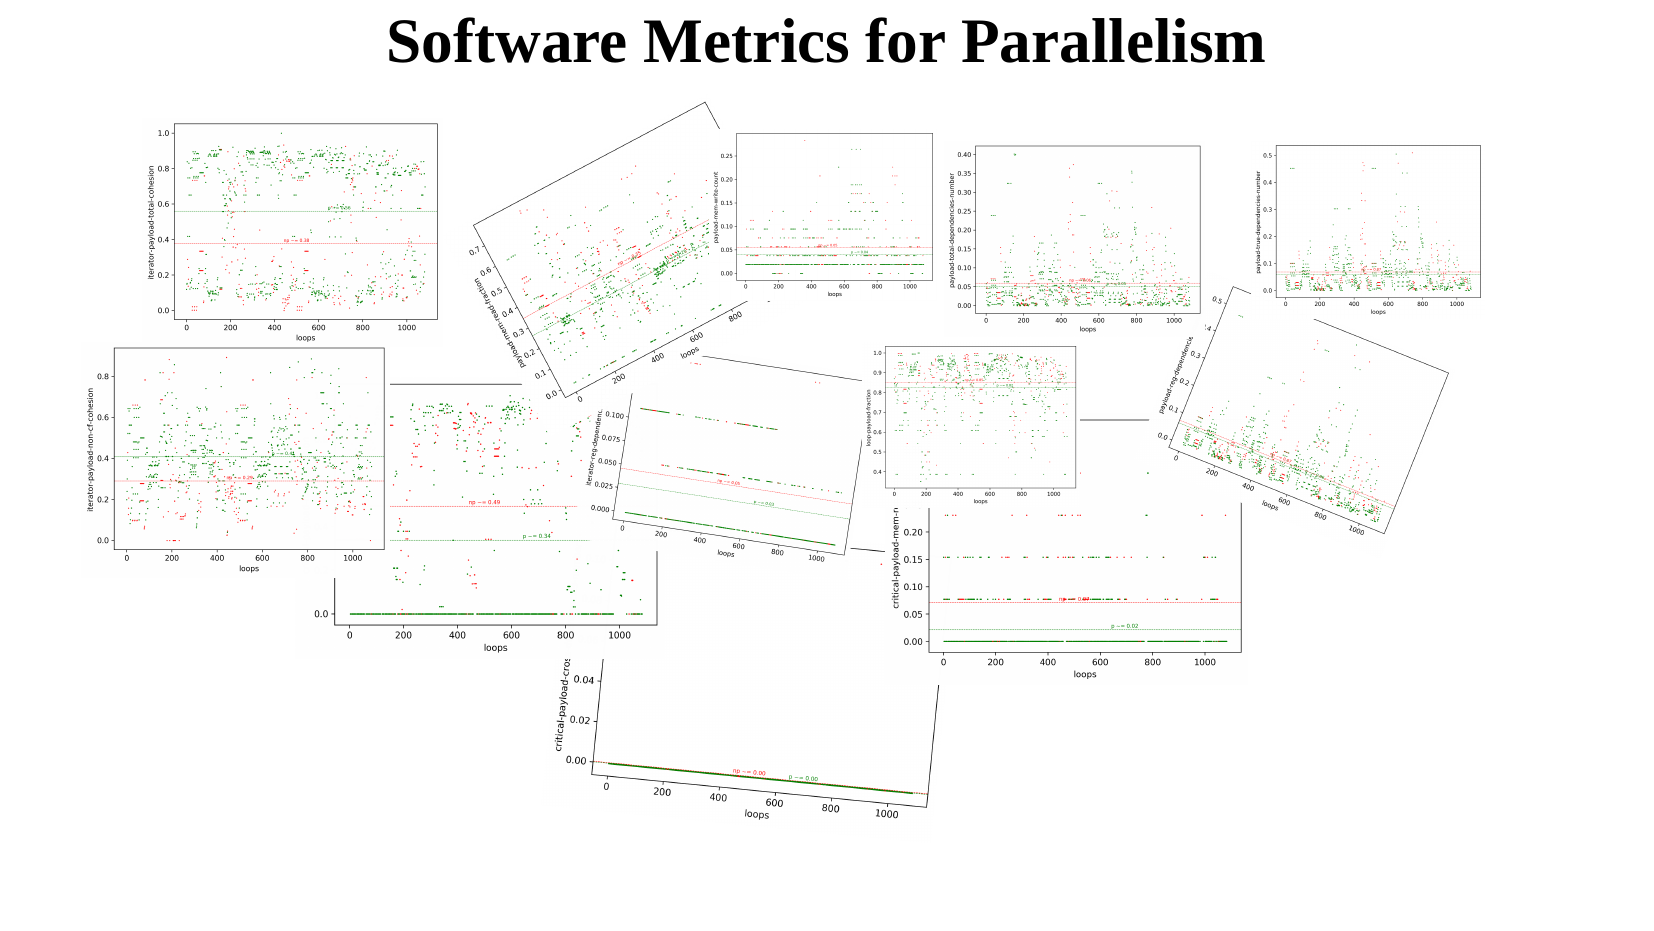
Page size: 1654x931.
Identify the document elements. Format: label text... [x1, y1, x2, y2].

picture [81, 94, 1485, 843]
title Software Metrics for Parallelism [0, 0, 1654, 84]
